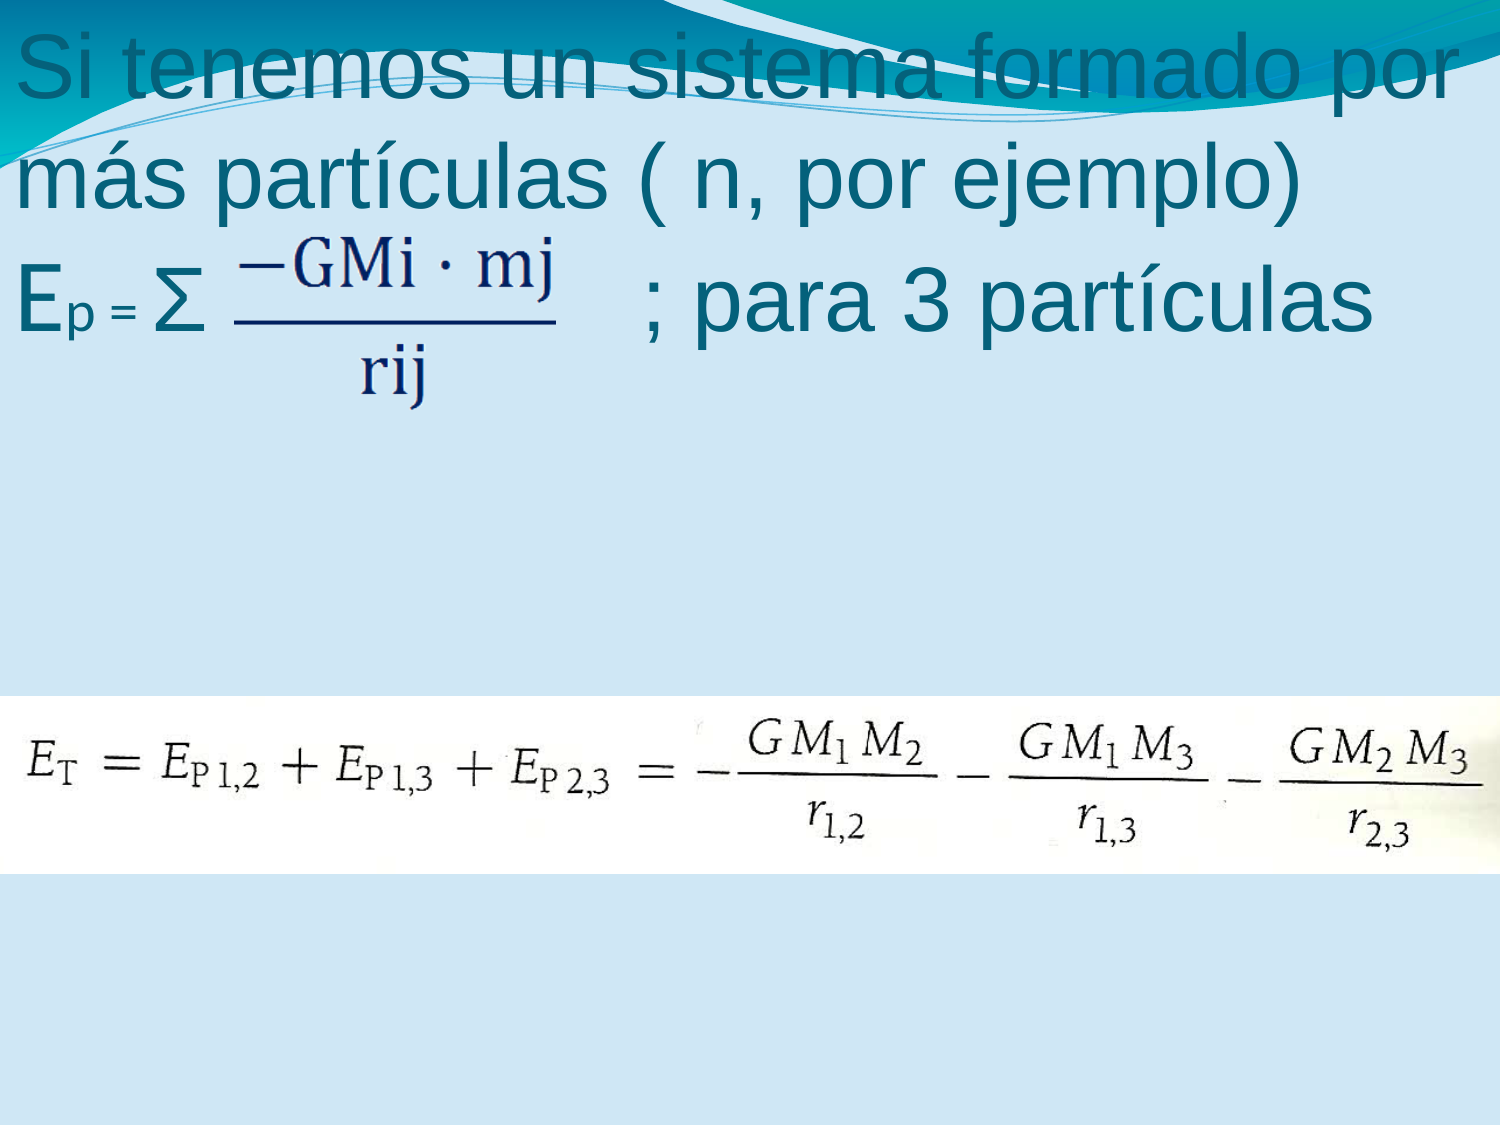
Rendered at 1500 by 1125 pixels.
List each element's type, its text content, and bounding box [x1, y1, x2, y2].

picture [0, 696, 1500, 875]
title Si tenemos un sistema formado por más partículas ( n, por ejemplo) Ep = Ʃ ; para 3 partículas [0, 0, 1500, 696]
picture [234, 226, 556, 426]
